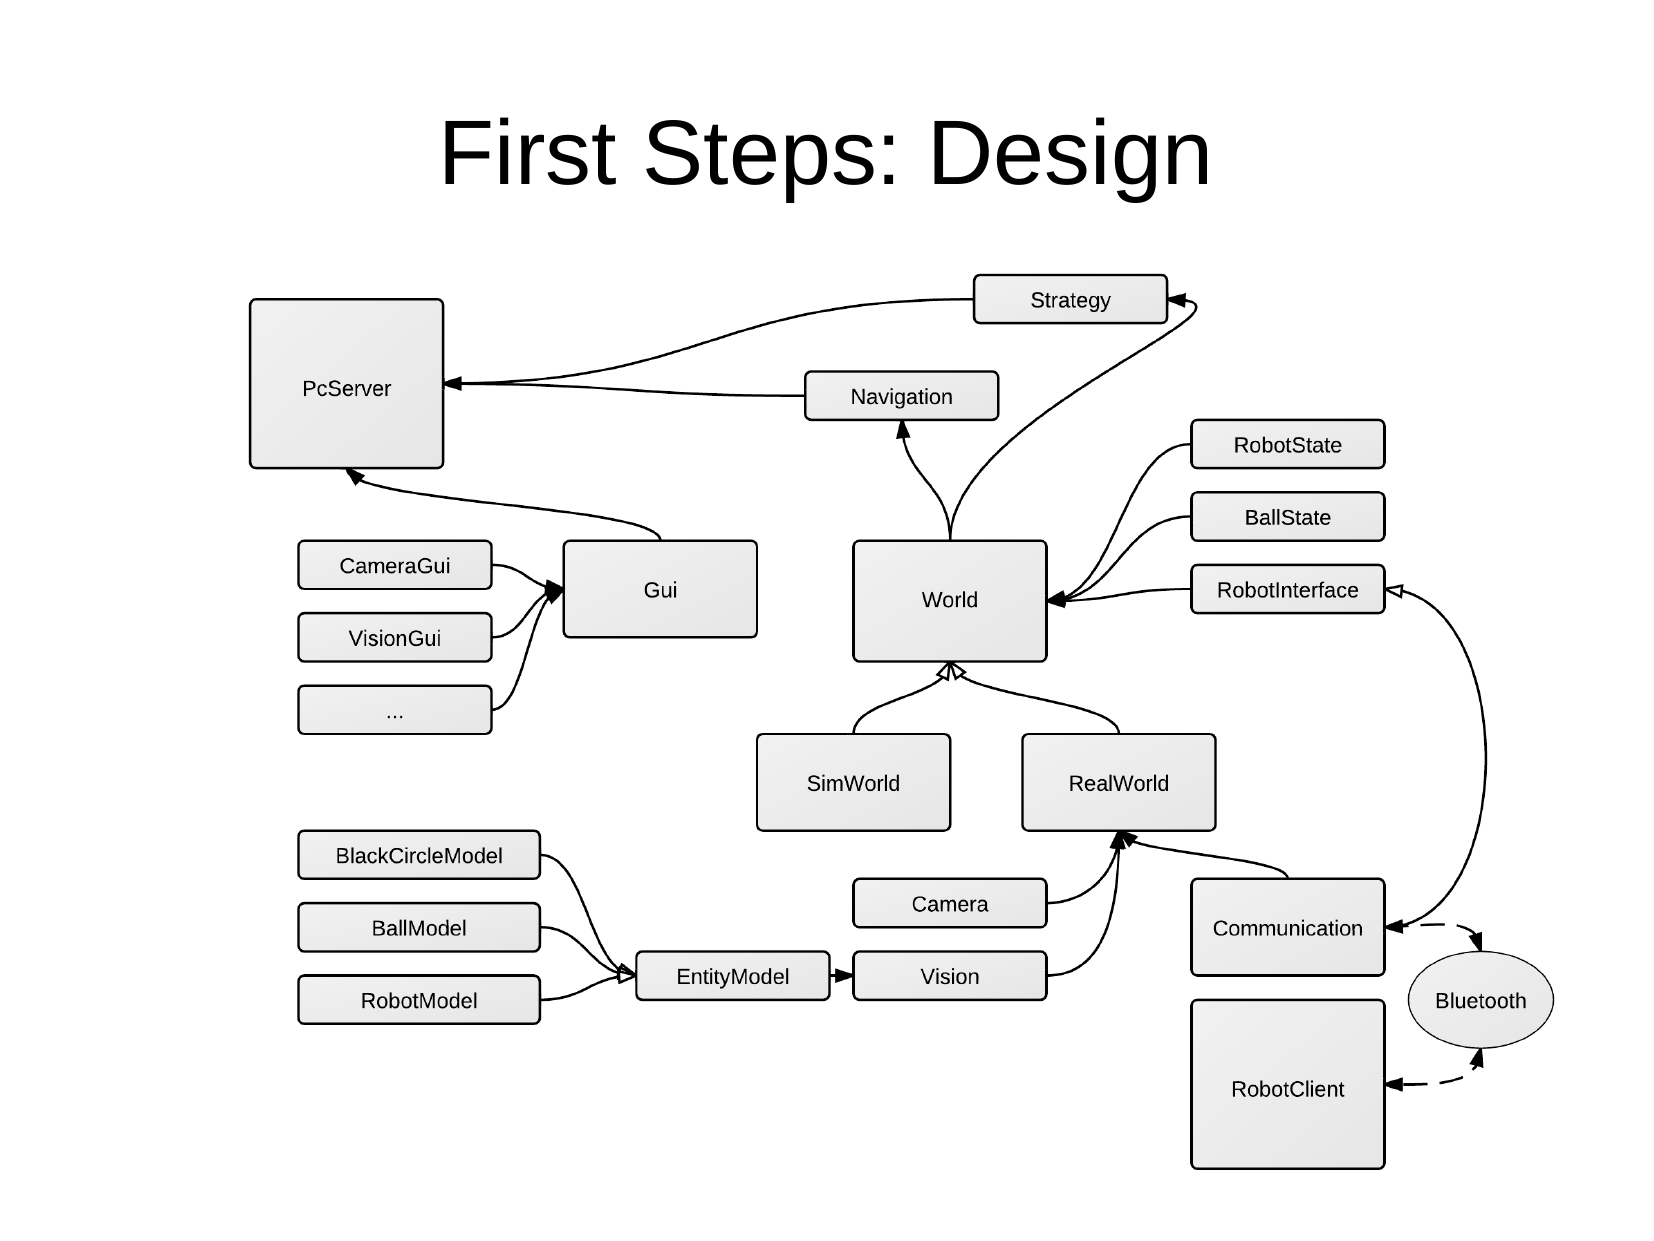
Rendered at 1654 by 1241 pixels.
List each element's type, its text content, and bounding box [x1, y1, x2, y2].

chart [59, 206, 1654, 1241]
title First Steps: Design [82, 49, 1571, 206]
